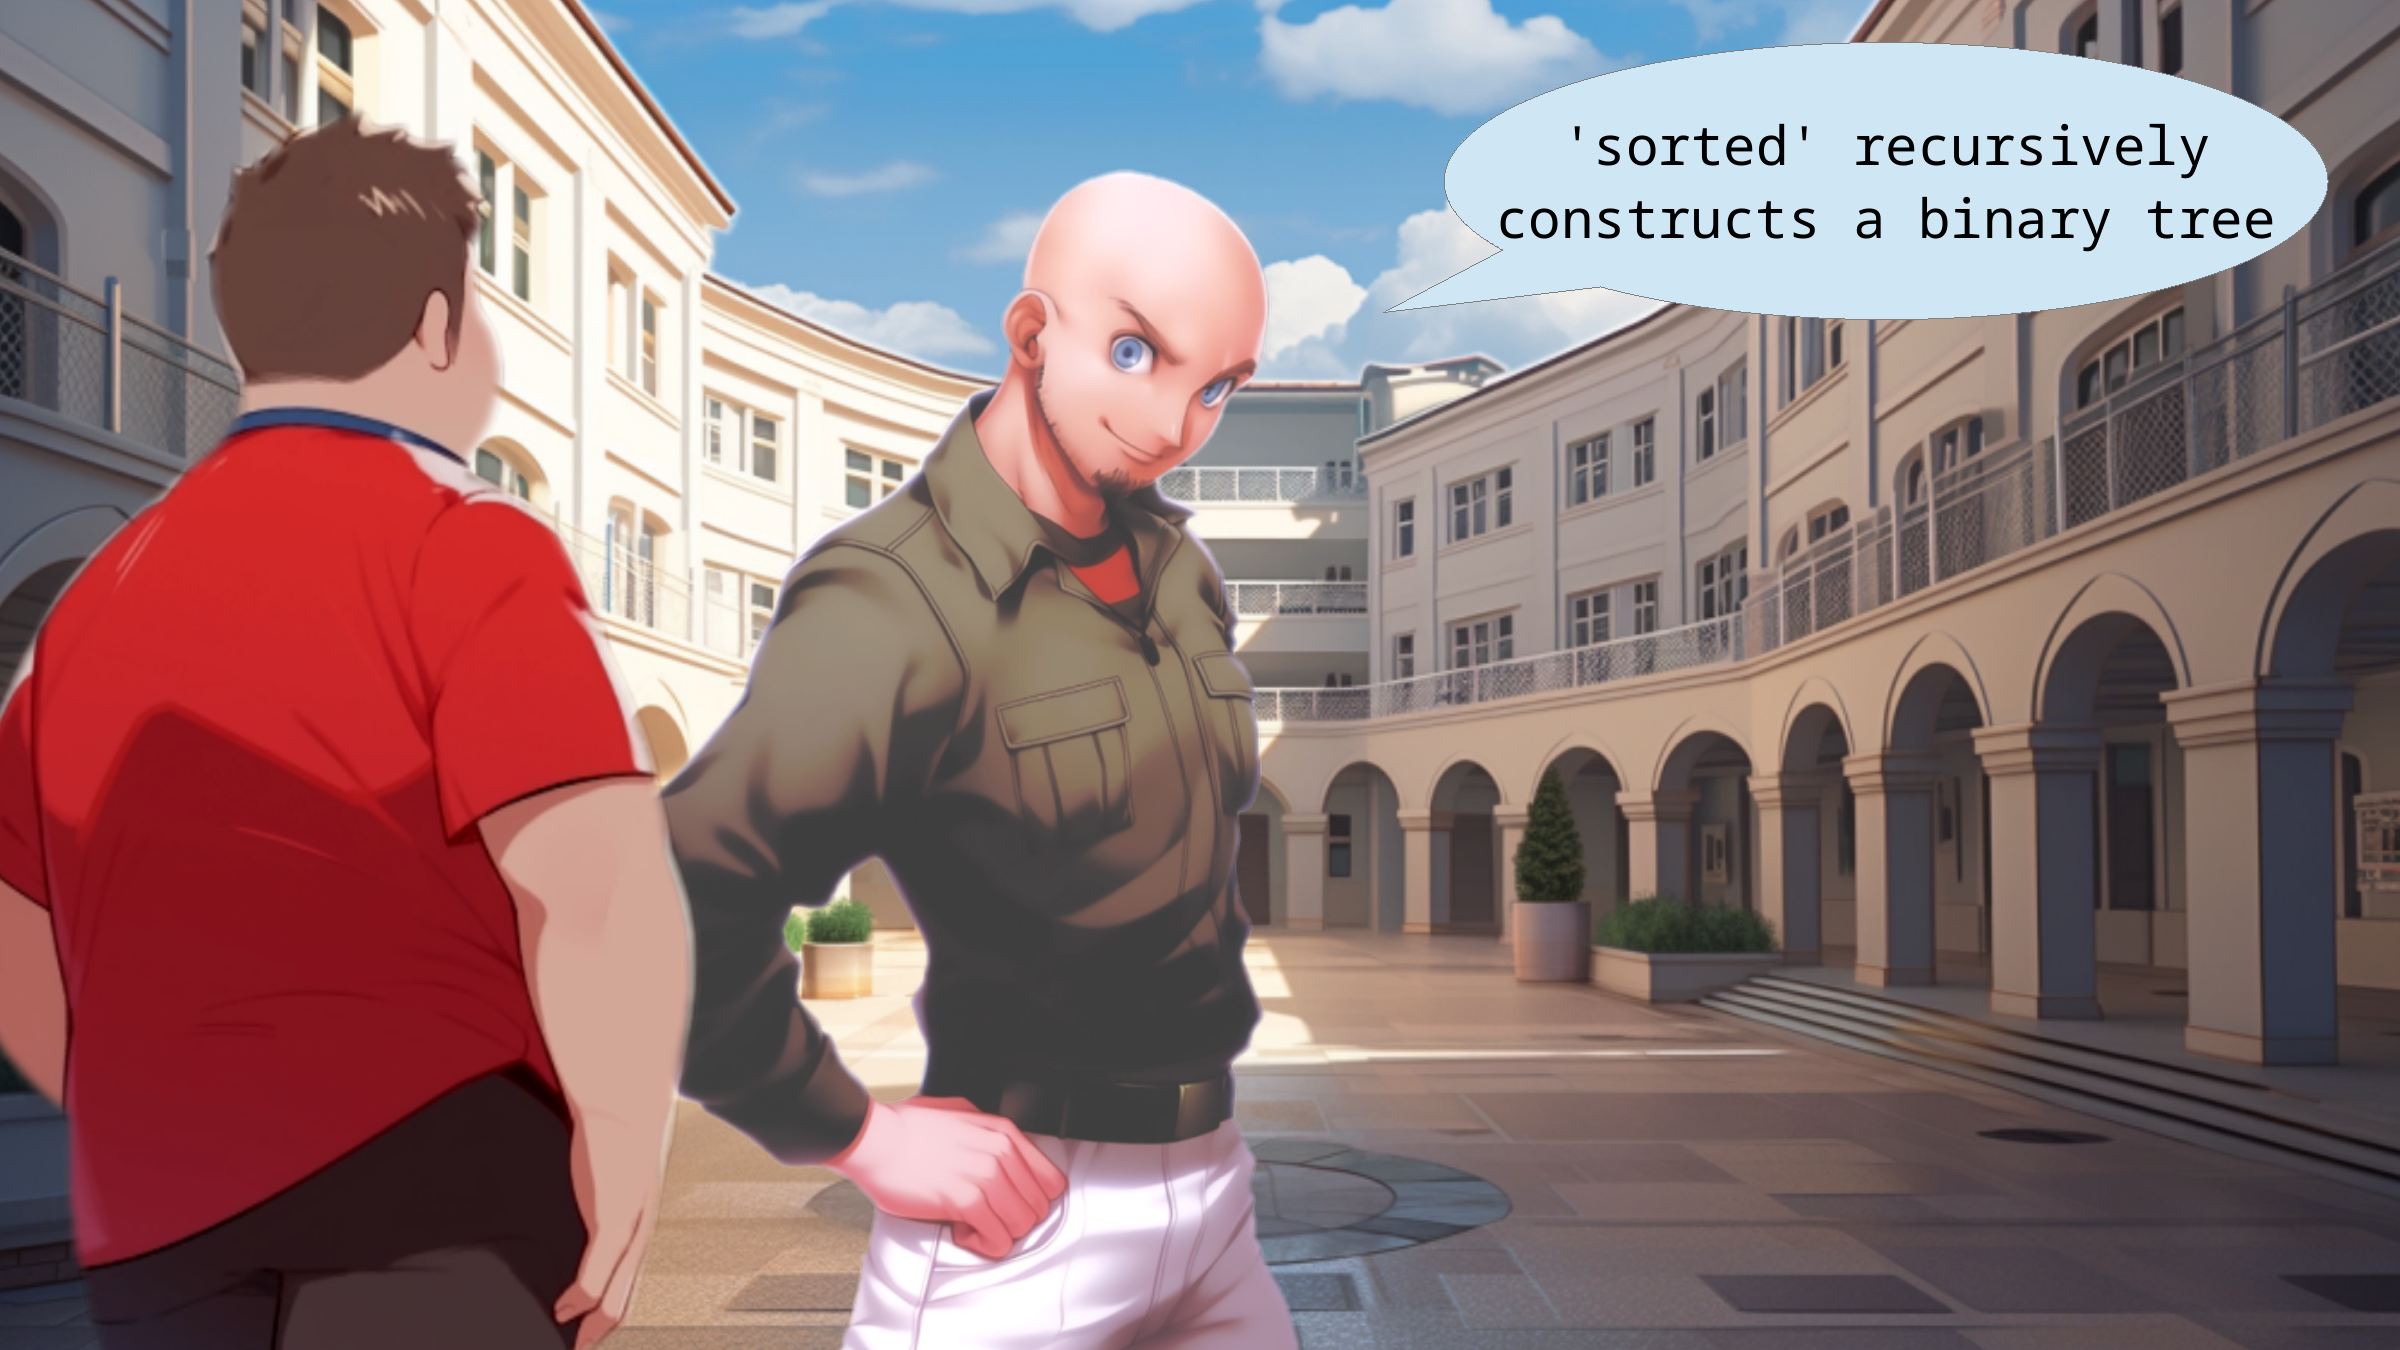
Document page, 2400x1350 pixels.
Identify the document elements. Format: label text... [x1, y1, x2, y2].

picture [0, 0, 2400, 1350]
text_box 'sorted' recursively constructs a binary tree [1383, 42, 2329, 320]
